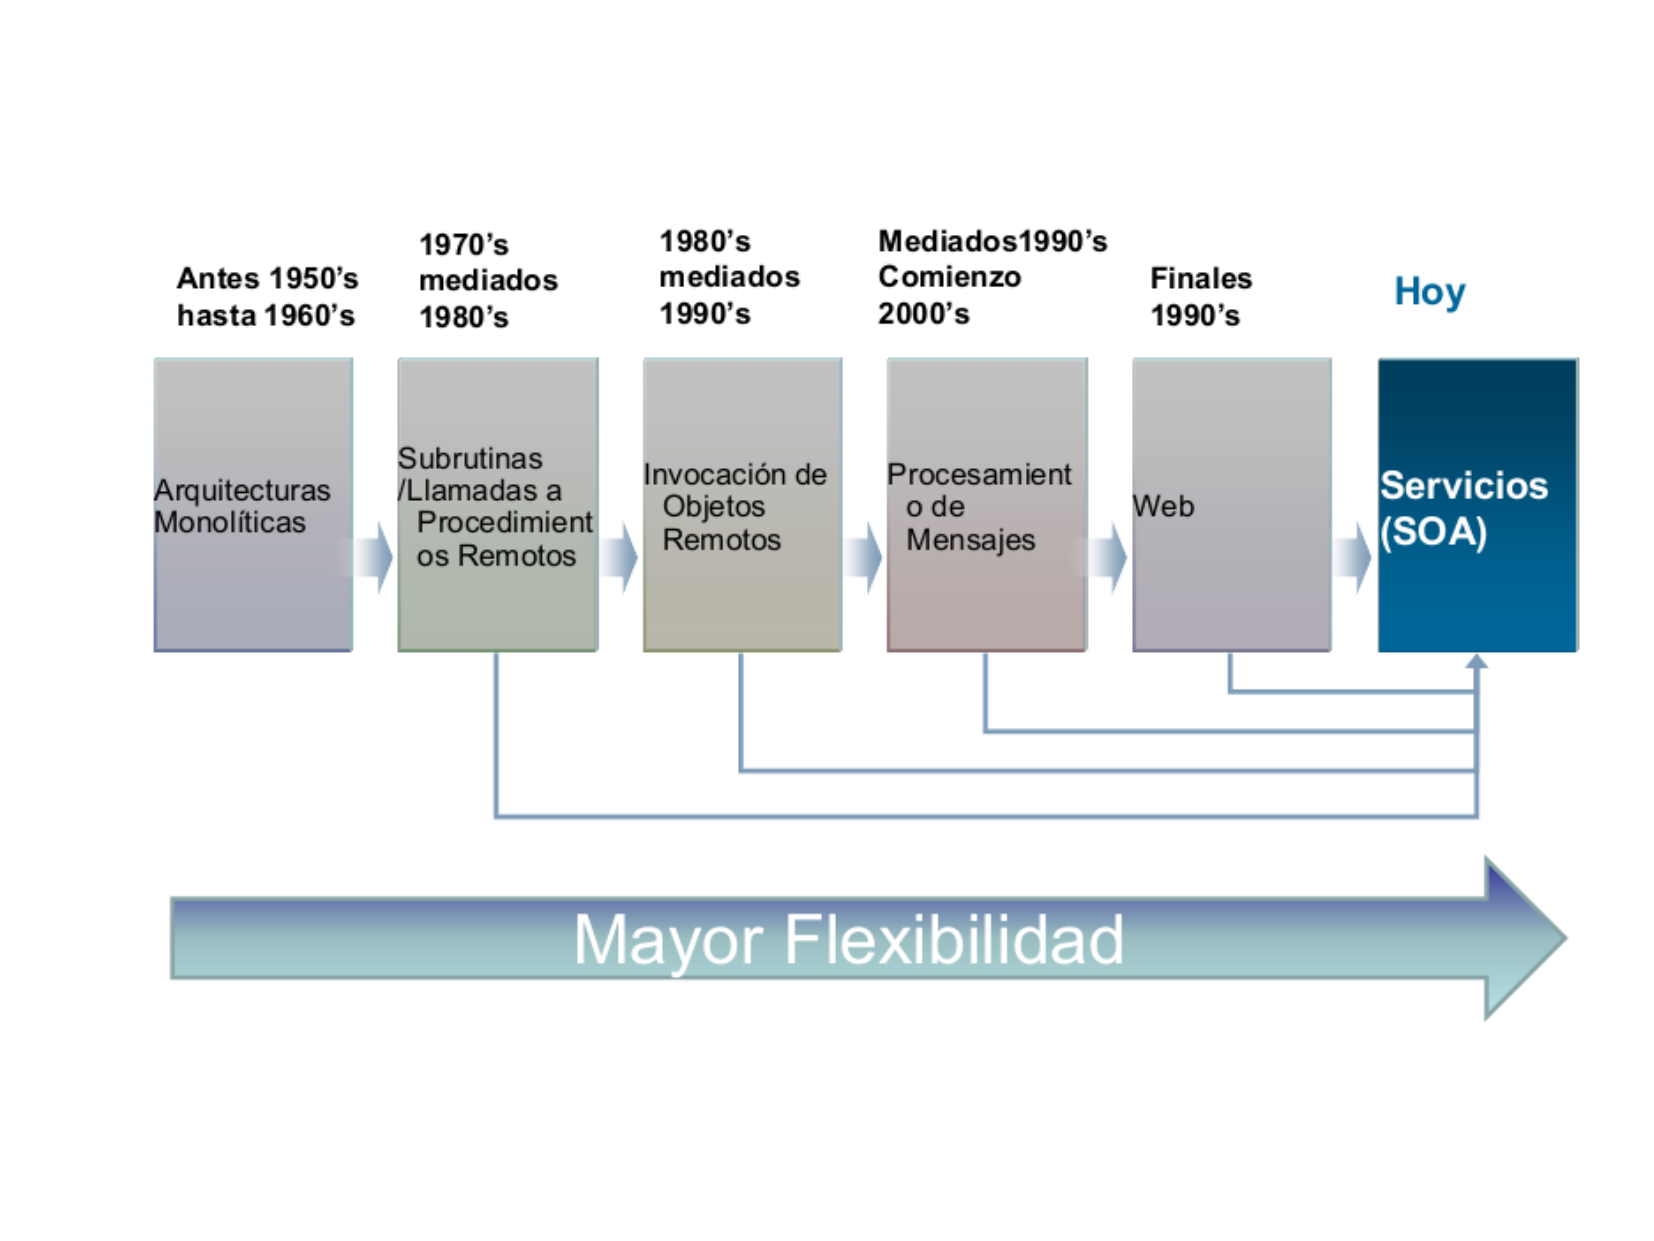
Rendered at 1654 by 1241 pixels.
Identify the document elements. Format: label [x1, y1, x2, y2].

picture [94, 151, 1601, 1075]
